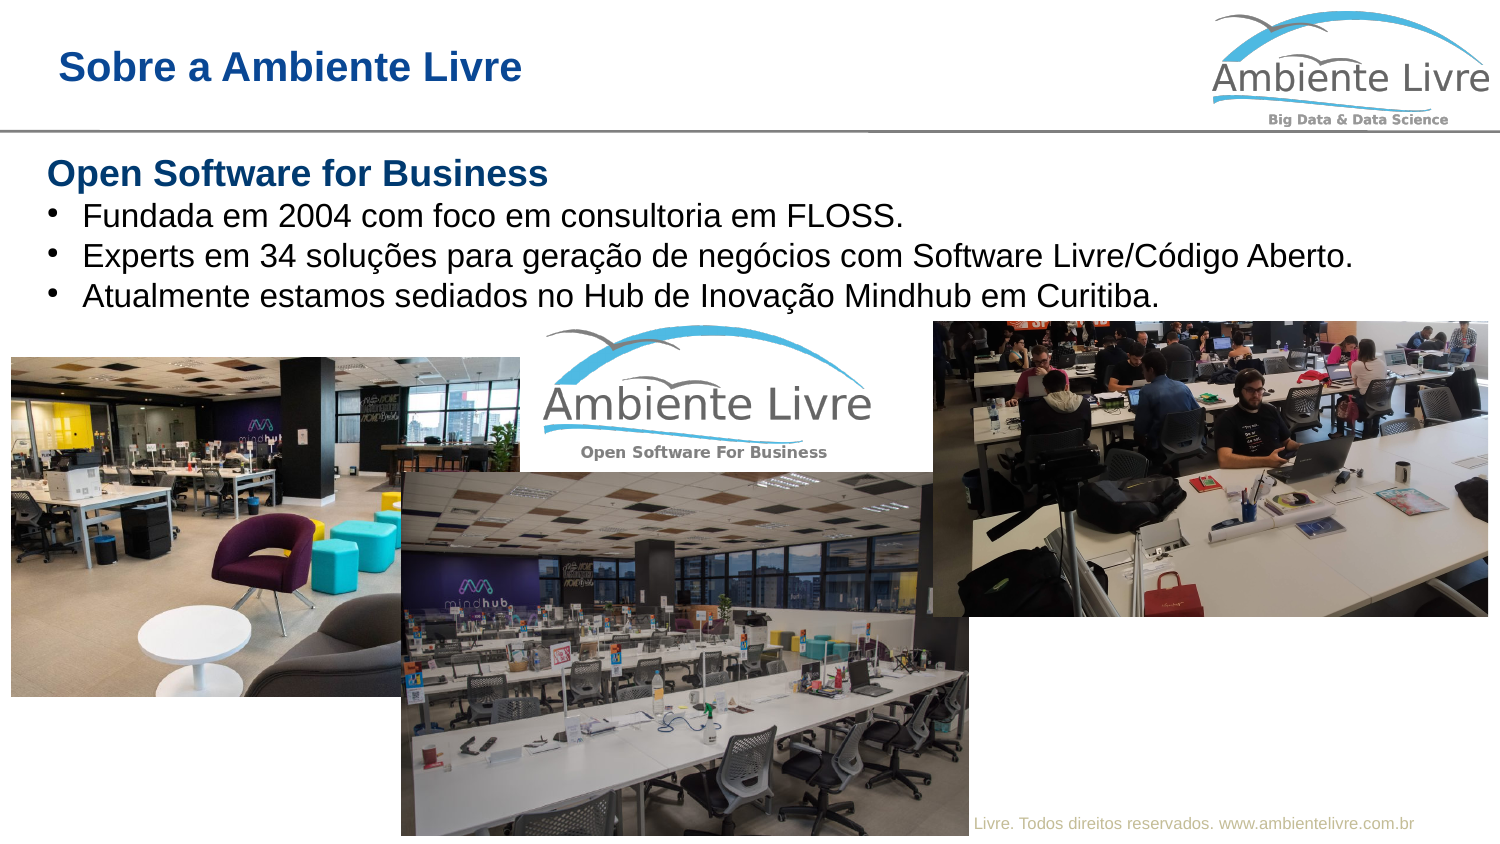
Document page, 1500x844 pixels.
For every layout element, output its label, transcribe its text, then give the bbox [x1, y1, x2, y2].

picture [1212, 11, 1489, 127]
text_box Open Software for Business Fundada em 2004 com foco em consultoria em FLOSS. Experts em 34 soluções para geração de negócios com Software Livre/Código Aberto. Atualmente estamos sediados no Hub de Inovação Mindhub em Curitiba. [32, 141, 1453, 322]
picture [11, 204, 1489, 836]
title Sobre a Ambiente Livre [43, 8, 1127, 129]
